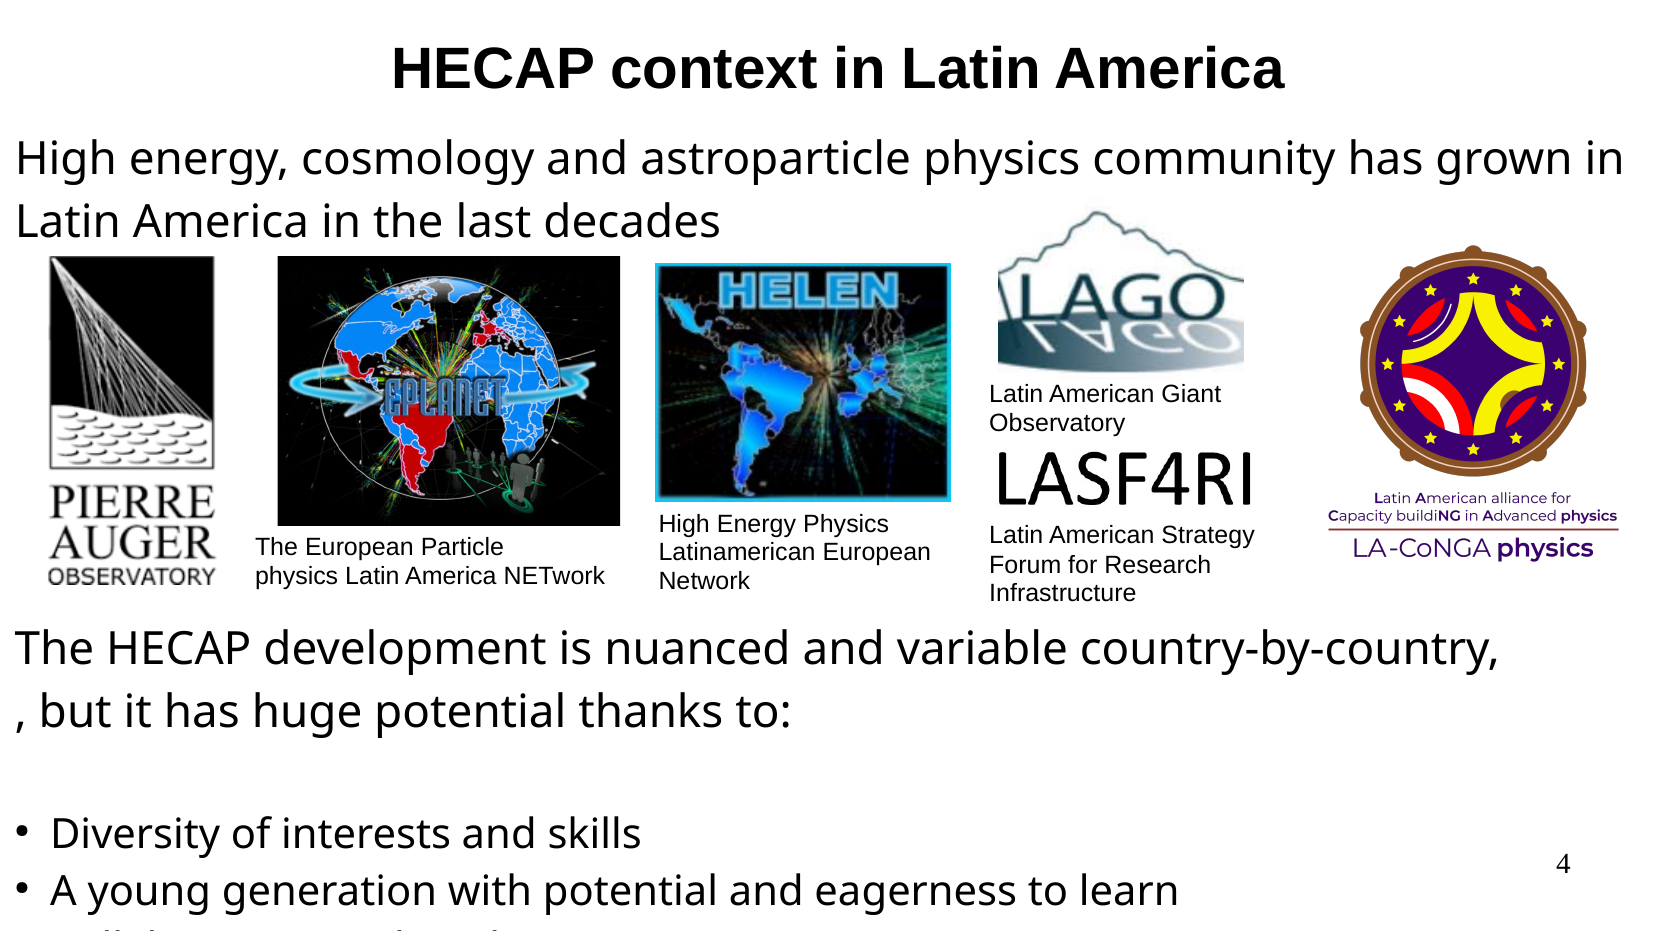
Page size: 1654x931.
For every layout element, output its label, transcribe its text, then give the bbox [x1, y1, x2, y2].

text_box The European Particle physics Latin America NETwork [240, 525, 662, 608]
text_box The HECAP development is nuanced and variable country-by-country, , but it has huge potential thanks to: Diversity of interests and skills A young generation with potential and eagerness to learn Collaborative work make us stronger [0, 608, 1630, 929]
picture [655, 263, 951, 501]
text_box High energy, cosmology and astroparticle physics community has grown in Latin America in the last decades [0, 118, 1654, 240]
text_box High Energy Physics Latinamerican European Network [643, 501, 975, 608]
picture [992, 444, 1252, 508]
text_box Latin American Giant Observatory [974, 372, 1306, 445]
picture [277, 256, 621, 525]
picture [1328, 245, 1619, 562]
picture [998, 179, 1244, 372]
picture [32, 256, 231, 585]
text_box Latin American Strategy Forum for Research Infrastructure [974, 513, 1306, 614]
text_box HECAP context in Latin America [23, 28, 1654, 118]
